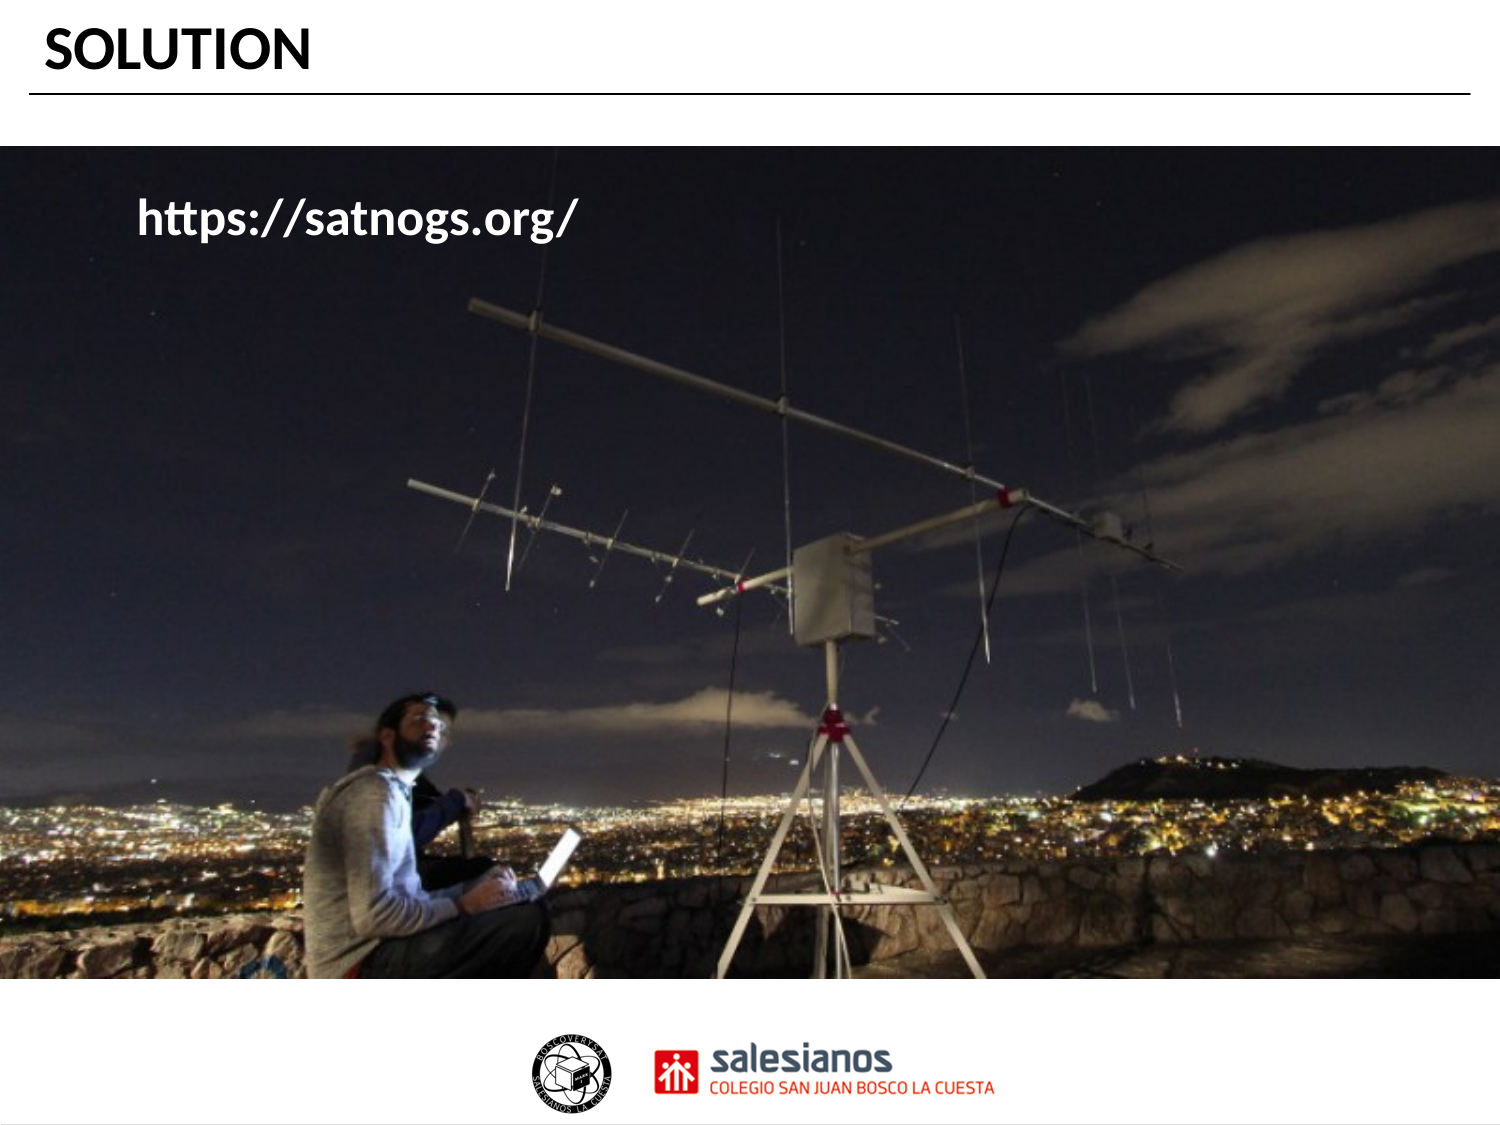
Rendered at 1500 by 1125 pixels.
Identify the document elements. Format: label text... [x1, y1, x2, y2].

text_box SOLUTION [29, 0, 1472, 90]
text_box https://satnogs.org/ [23, 175, 692, 254]
picture [0, 0, 1500, 1125]
